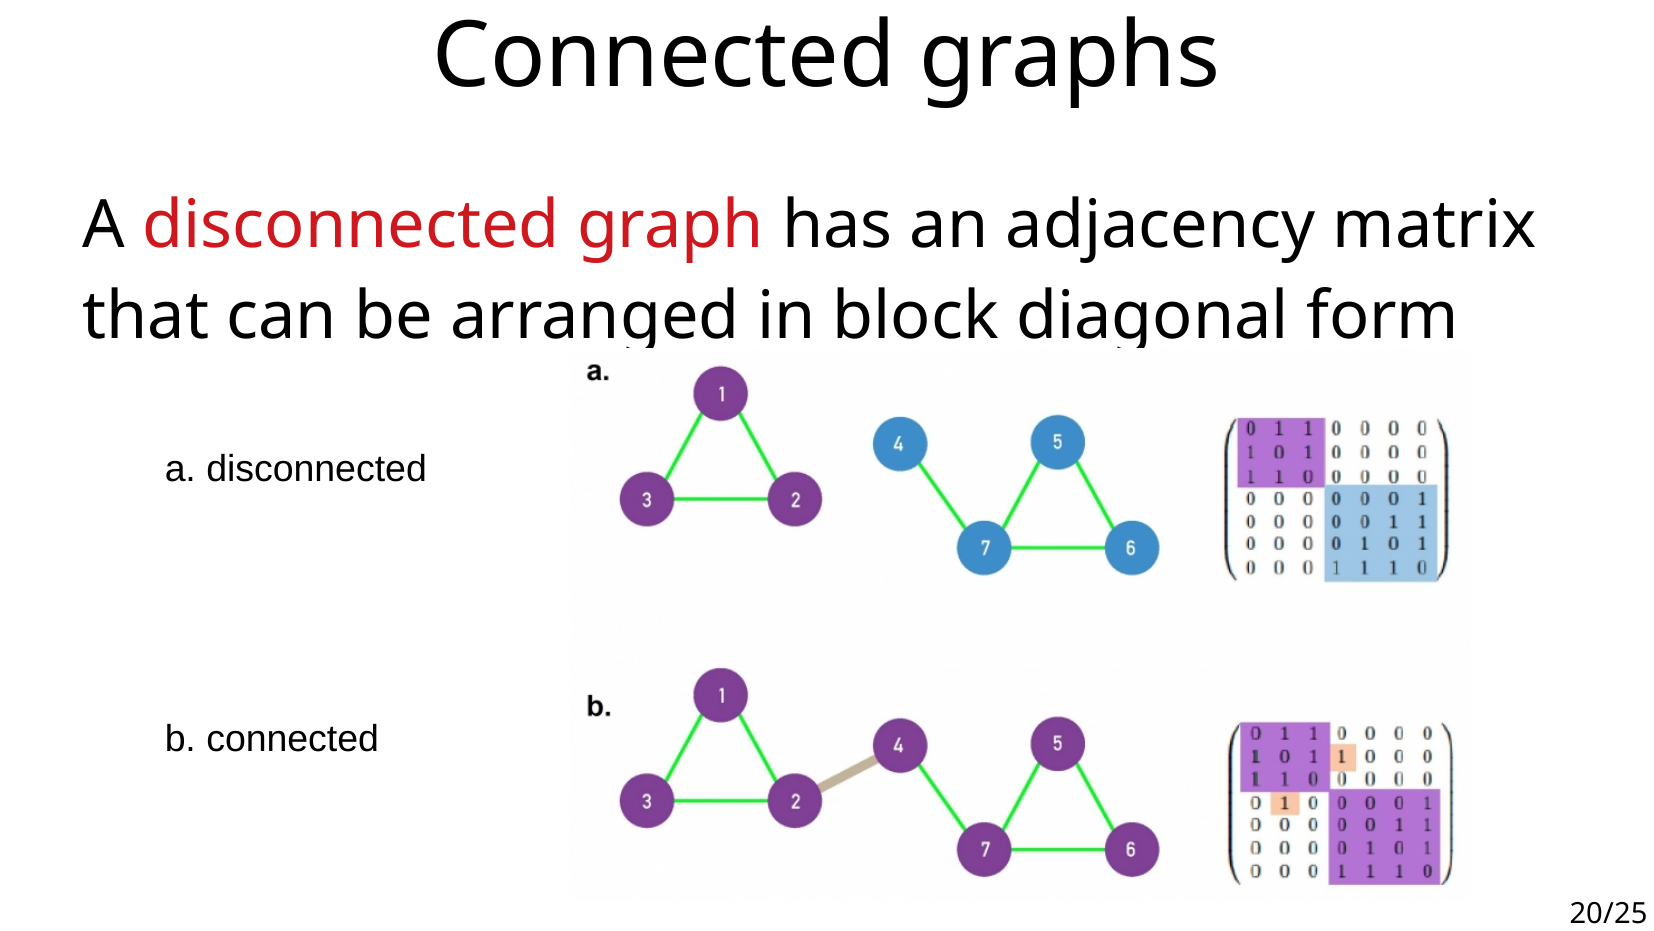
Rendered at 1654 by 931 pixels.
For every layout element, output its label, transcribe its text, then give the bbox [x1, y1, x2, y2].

picture [570, 348, 1471, 901]
text_box b. connected [150, 709, 481, 796]
list A disconnected graph has an adjacency matrix that can be arranged in block diagonal form [82, 176, 1571, 374]
text_box a. disconnected [150, 439, 481, 526]
title Connected graphs [82, 1, 1571, 176]
